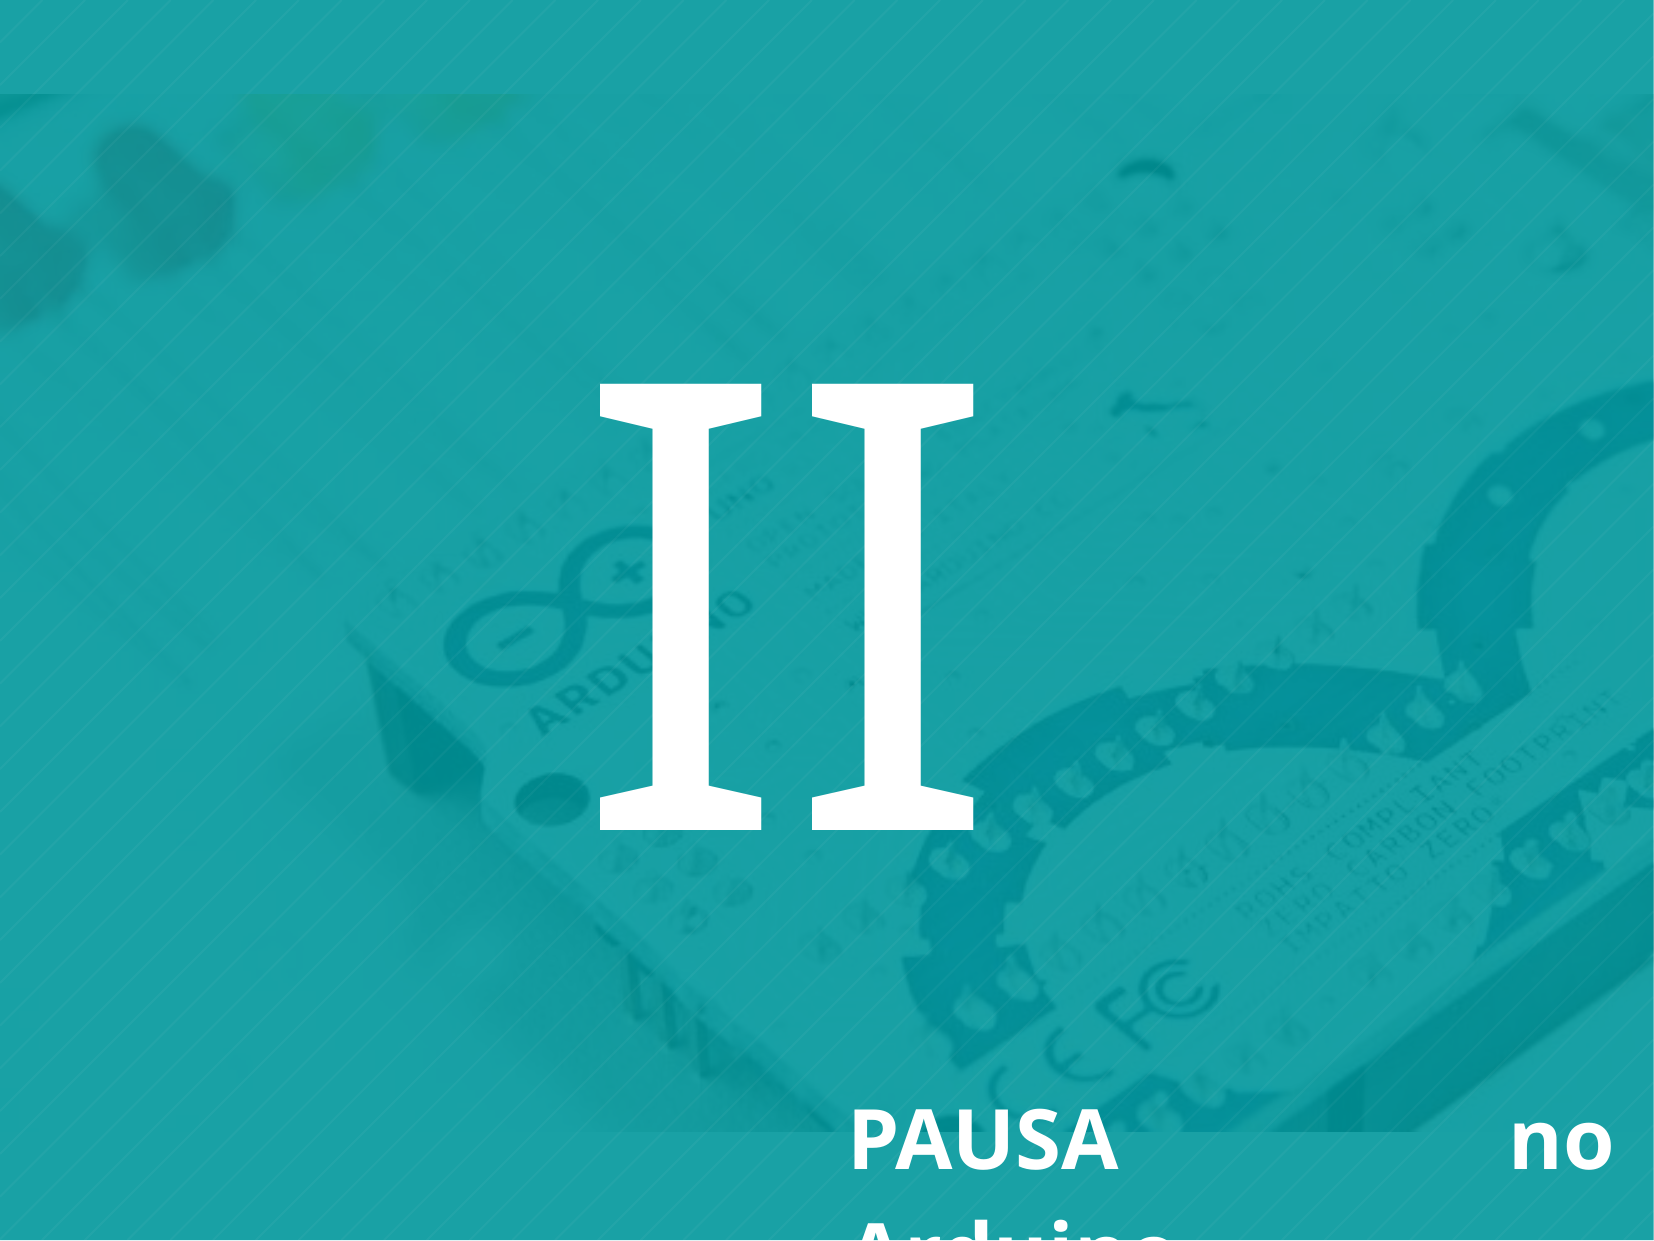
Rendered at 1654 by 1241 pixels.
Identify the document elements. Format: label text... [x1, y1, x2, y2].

text_box [0, 0, 1654, 1241]
text_box PAUSA no Arduino.. [832, 1073, 1630, 1216]
text_box II [561, 155, 1170, 1052]
